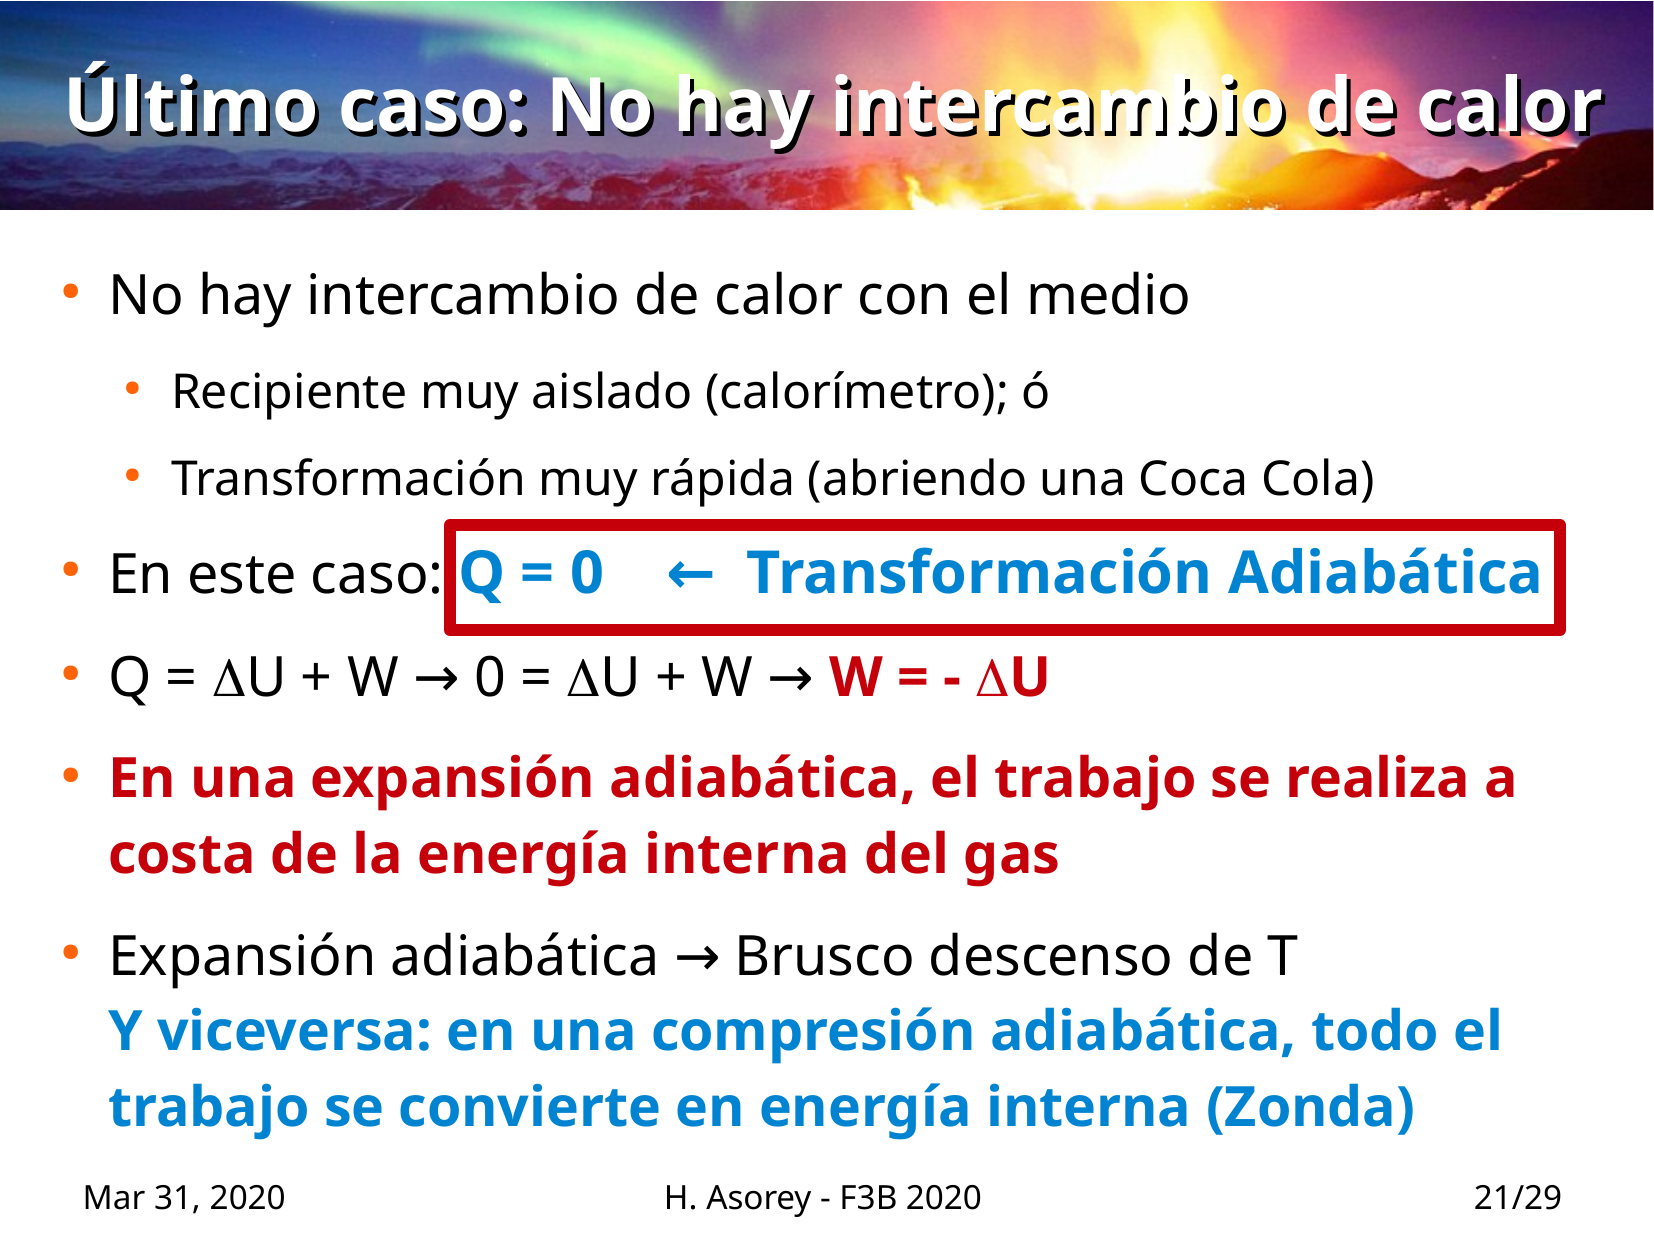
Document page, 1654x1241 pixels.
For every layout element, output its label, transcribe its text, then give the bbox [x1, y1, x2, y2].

title Último caso: No hay intercambio de calor [45, 15, 1606, 191]
picture [0, 1, 1654, 210]
list No hay intercambio de calor con el medio Recipiente muy aislado (calorímetro); ó Transformación muy rápida (abriendo una Coca Cola) En este caso: Q = 0 ← Transformación Adiabática Q = DU + W → 0 = DU + W → W = - DU En una expansión adiabática, el trabajo se realiza a costa de la energía interna del gas Expansión adiabática → Brusco descenso de T Y viceversa: en una compresión adiabática, todo el trabajo se convierte en energía interna (Zonda) [45, 255, 1606, 1156]
